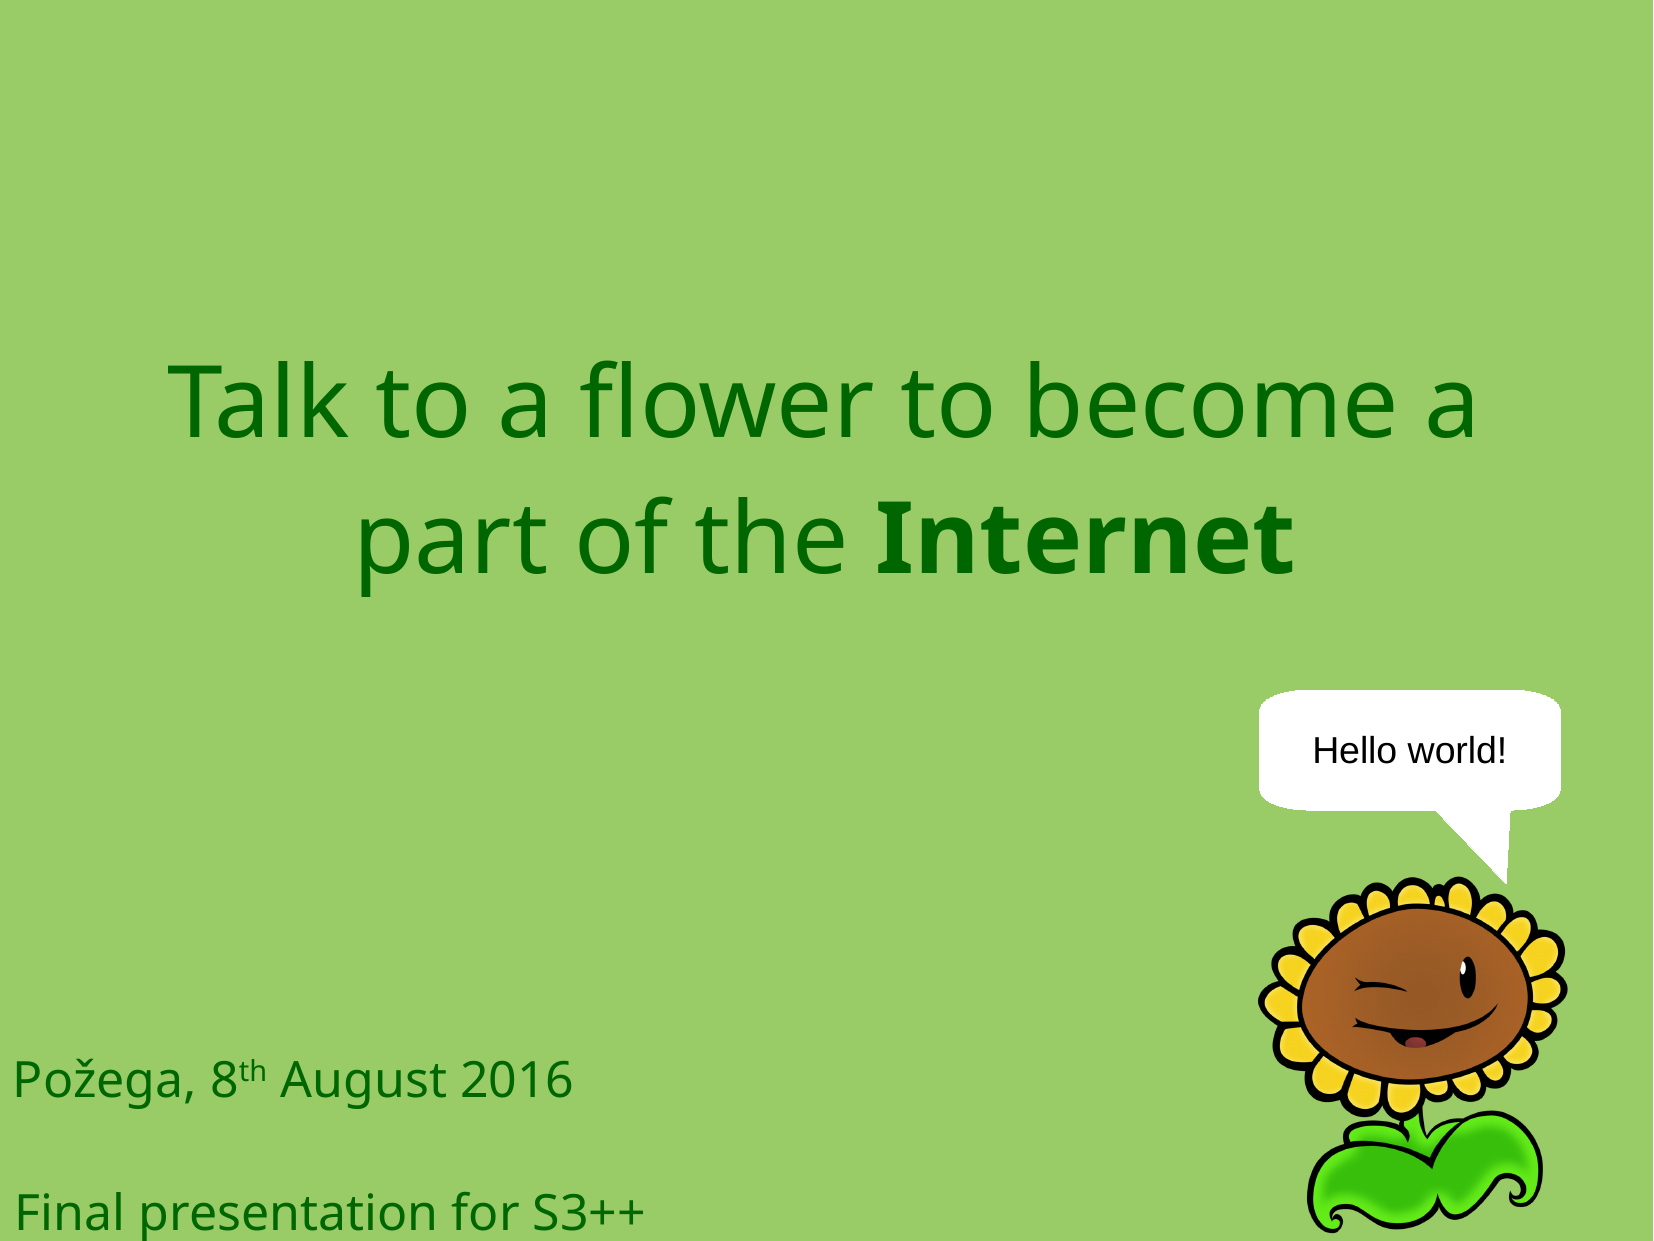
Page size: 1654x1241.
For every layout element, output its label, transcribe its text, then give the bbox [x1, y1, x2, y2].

title Talk to a flower to become a part of the Internet [80, 354, 1569, 579]
picture [1200, 839, 1621, 1241]
text_box Požega, 8th August 2016 [0, 1036, 471, 1125]
text_box Hello world! [1259, 690, 1561, 839]
text_box Final presentation for S3++ 2016 [0, 1169, 721, 1241]
